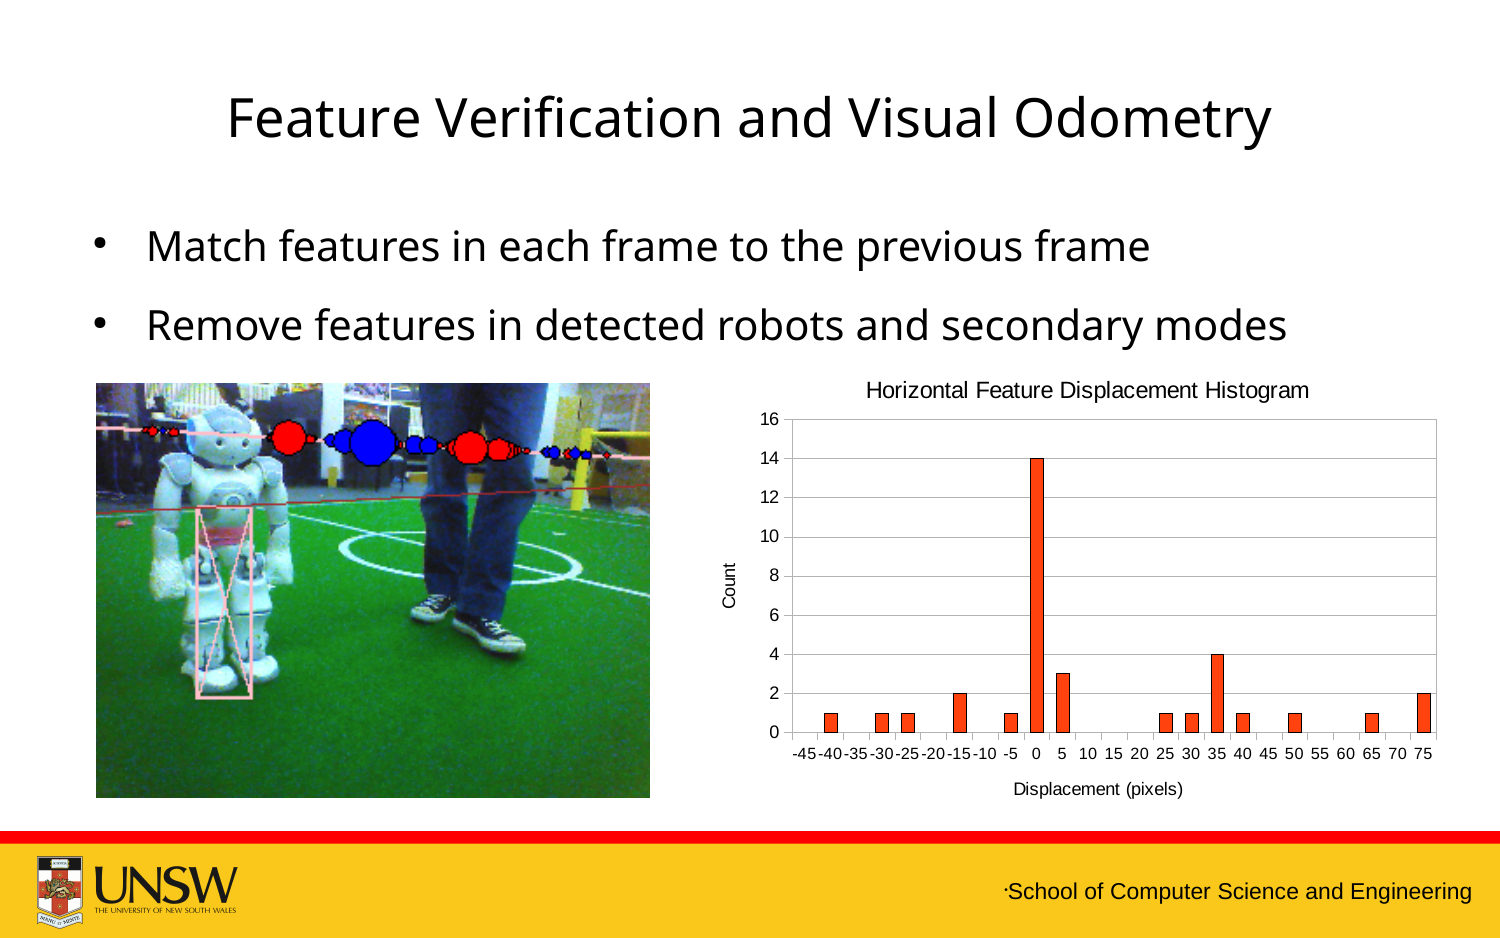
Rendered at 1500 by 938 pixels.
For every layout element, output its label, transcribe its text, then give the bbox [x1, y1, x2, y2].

picture [37, 856, 238, 929]
picture [708, 354, 1467, 827]
picture [96, 383, 650, 798]
text_box Feature Verification and Visual Odometry [75, 37, 1425, 194]
list Match features in each frame to the previous frame Remove features in detected robots and secondary modes [75, 219, 1447, 739]
